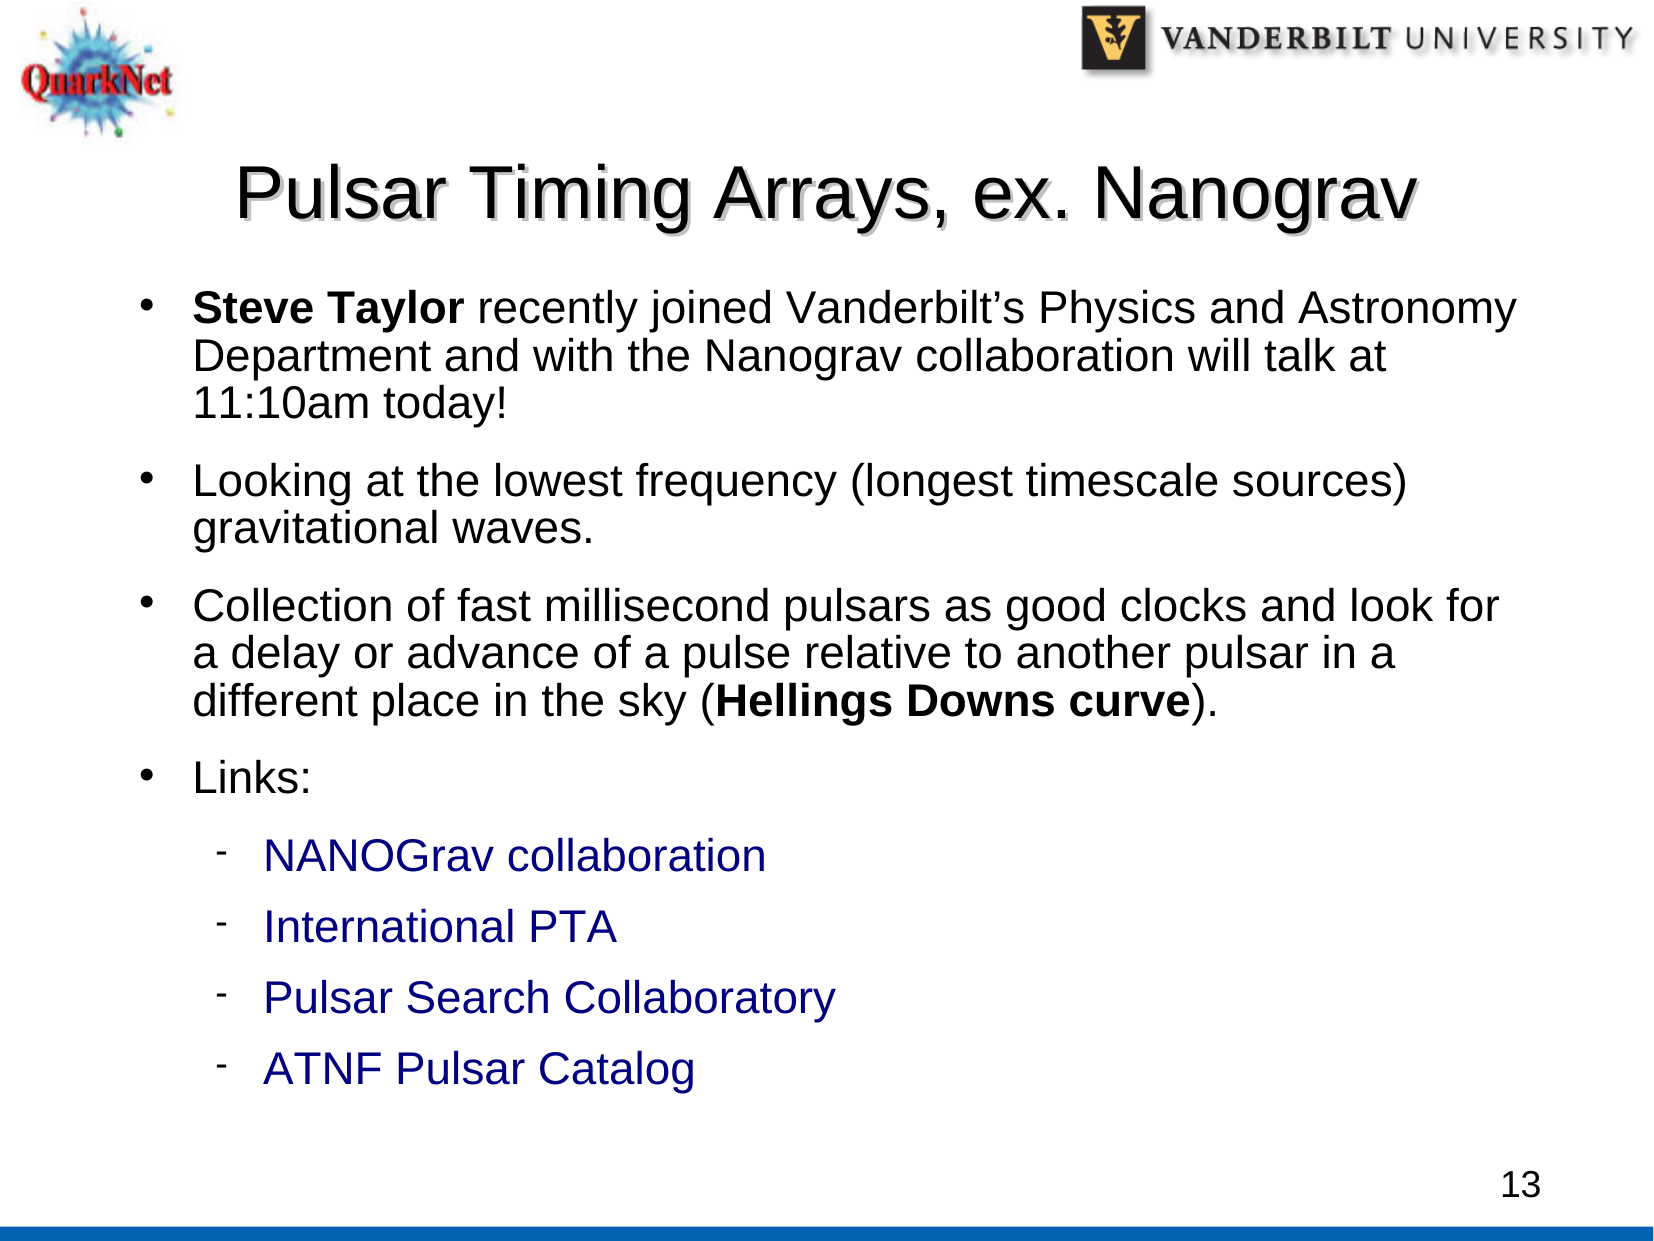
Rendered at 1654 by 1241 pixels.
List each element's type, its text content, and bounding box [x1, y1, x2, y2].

title Pulsar Timing Arrays, ex. Nanograv [121, 65, 1533, 285]
picture [4, 1, 188, 152]
list Steve Taylor recently joined Vanderbilt’s Physics and Astronomy Department and with the Nanograv collaboration will talk at 11:10am today! Looking at the lowest frequency (longest timescale sources) gravitational waves. Collection of fast millisecond pulsars as good clocks and look for a delay or advance of a pulse relative to another pulsar in a different place in the sky (Hellings Downs curve). Links: NANOGrav collaboration International PTA Pulsar Search Collaboratory ATNF Pulsar Catalog [121, 285, 1533, 1095]
picture [1078, 2, 1648, 85]
